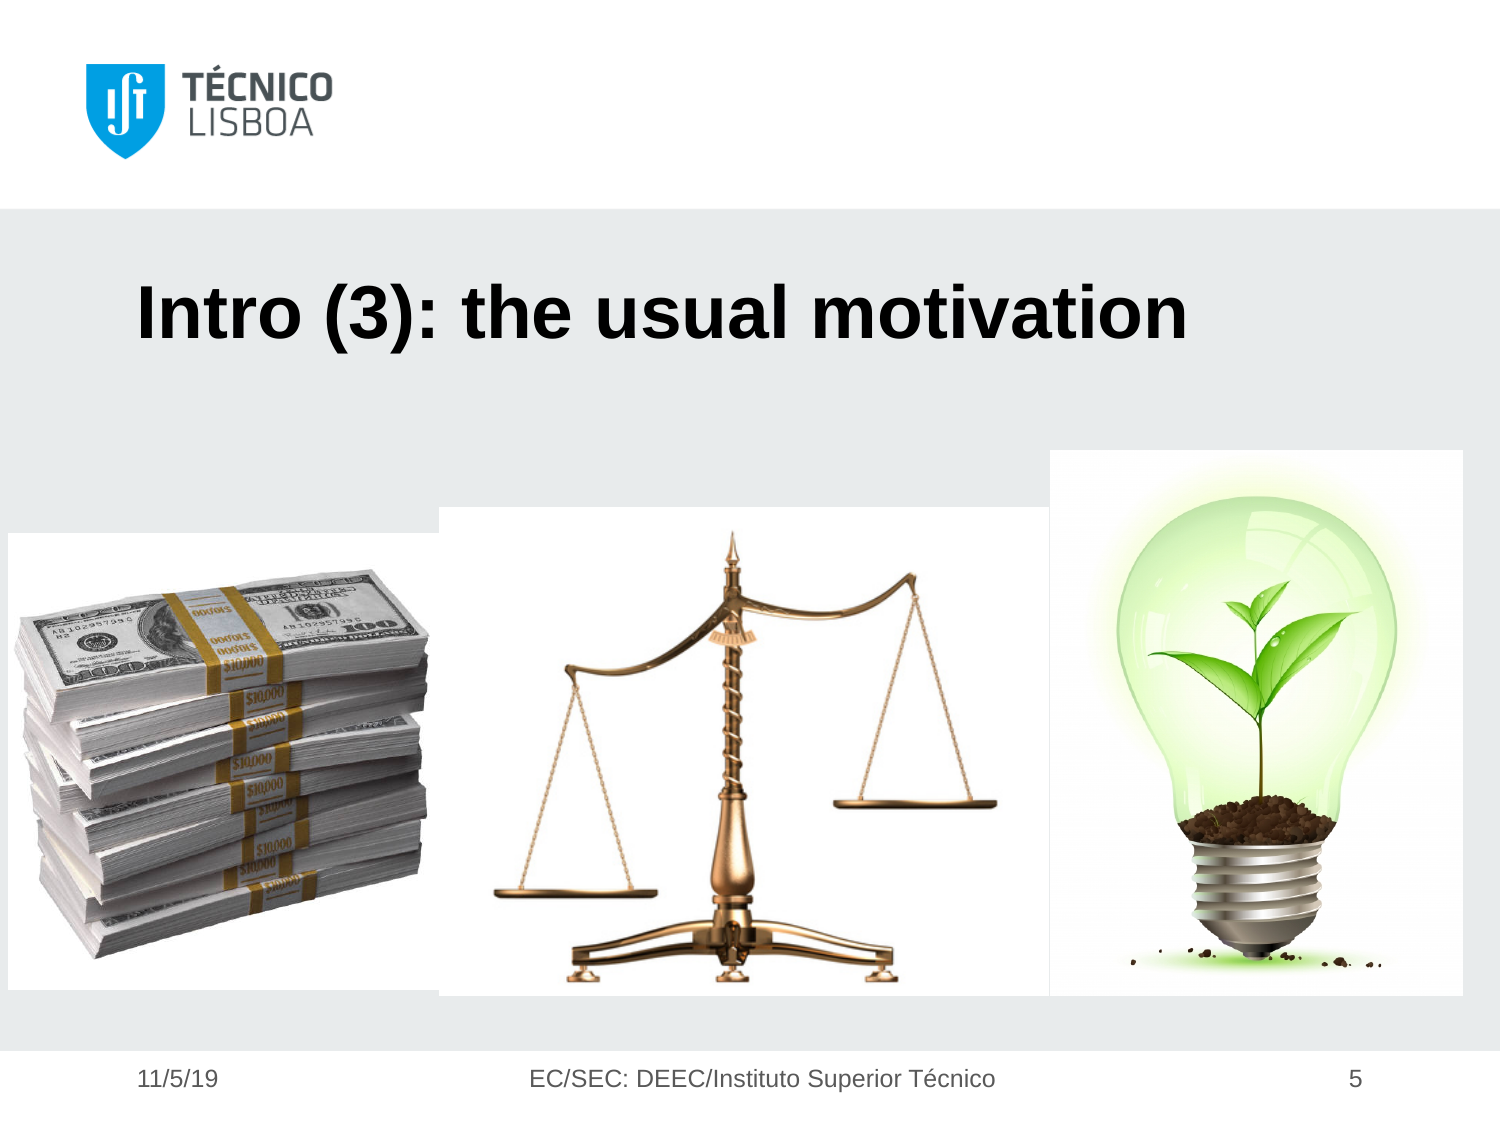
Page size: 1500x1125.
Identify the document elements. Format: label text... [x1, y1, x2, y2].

footer EC/SEC: DEEC/Instituto Superior Técnico [512, 1052, 1021, 1103]
slide_number <number> [1077, 1052, 1378, 1103]
title Intro (3): the usual motivation [121, 237, 1378, 381]
picture [0, 0, 1500, 1125]
slide_number 11/5/19 [121, 1052, 425, 1103]
